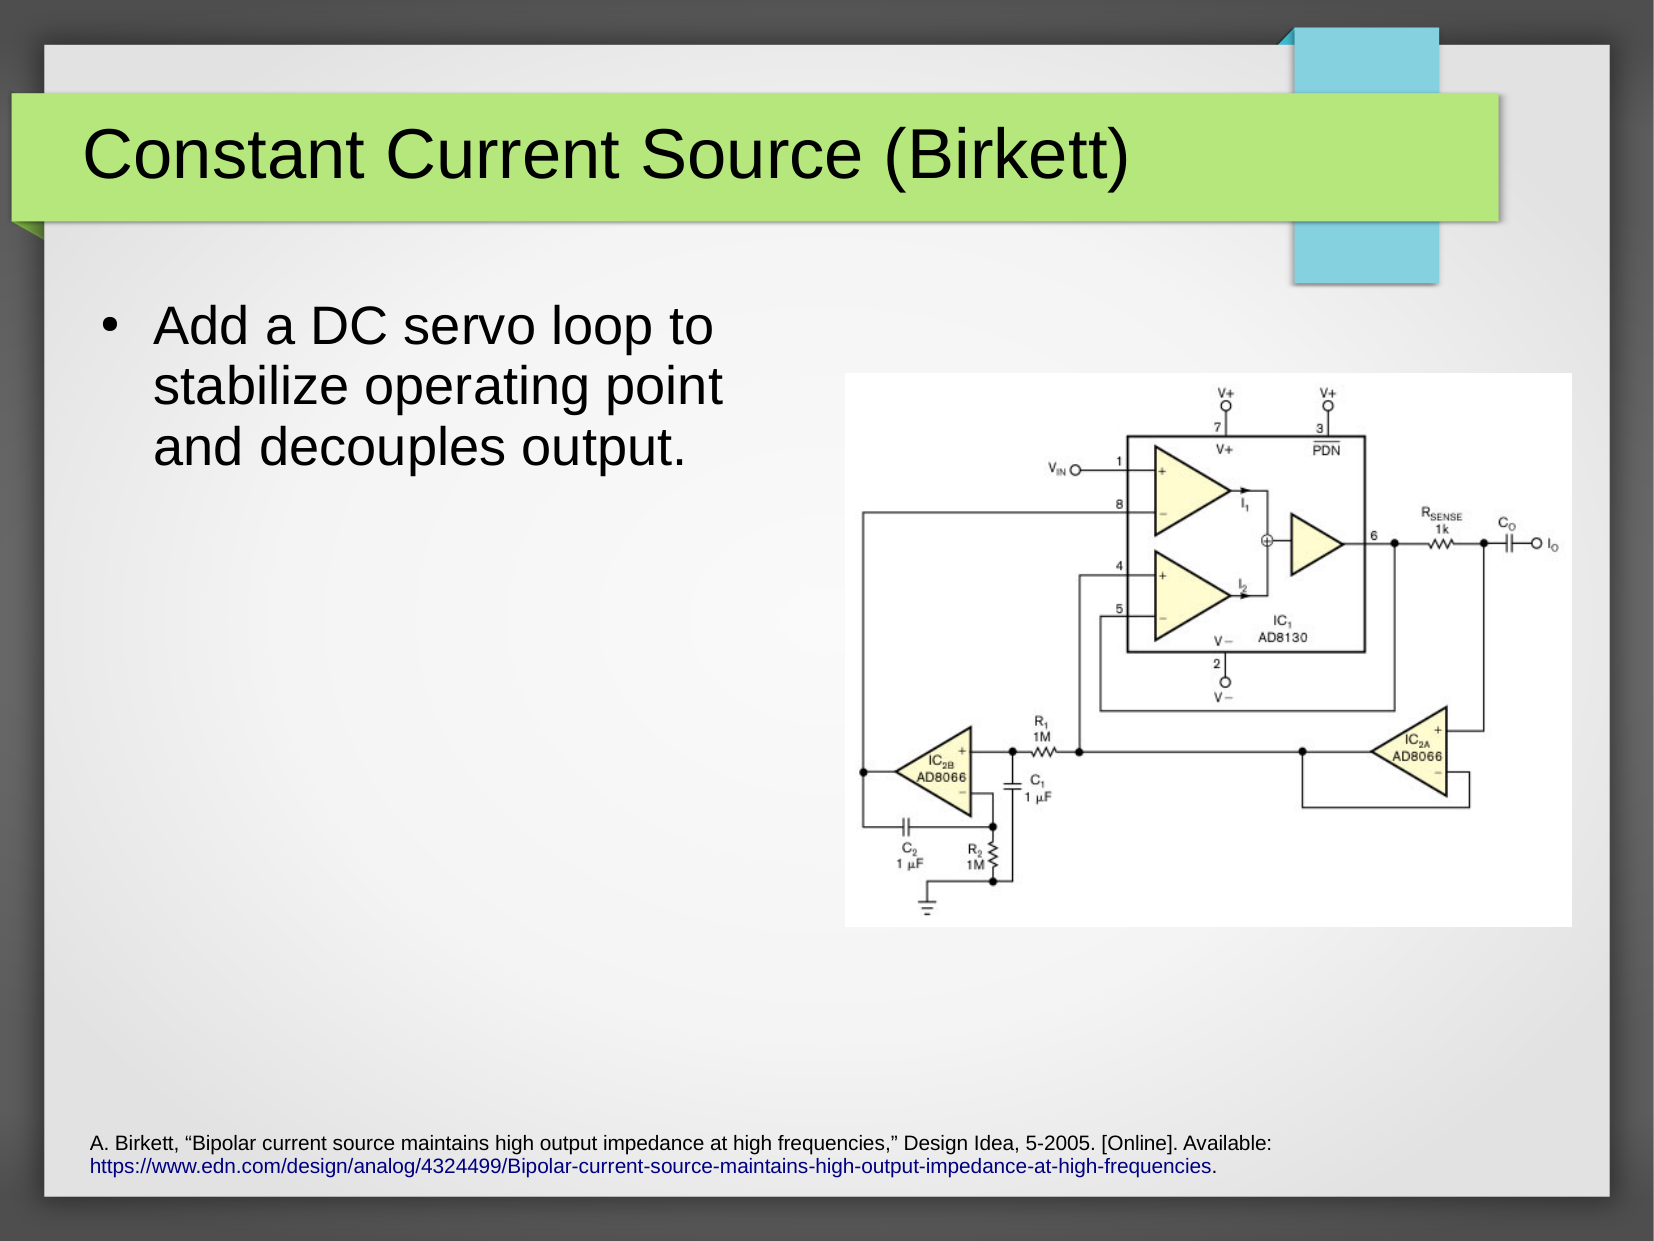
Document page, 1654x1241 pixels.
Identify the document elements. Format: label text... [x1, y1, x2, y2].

picture [0, 0, 1654, 1241]
text_box A. Birkett, “Bipolar current source maintains high output impedance at high frequencies,” Design Idea, 5-2005. [Online]. Available: https://www.edn.com/design/analog/4324499/Bipolar-current-source-maintains-high-output-impedance-at-high-frequencies. [75, 1124, 1572, 1241]
title Constant Current Source (Birkett) [82, 94, 1264, 213]
list Add a DC servo loop to stabilize operating point and decouples output. [82, 295, 809, 1015]
